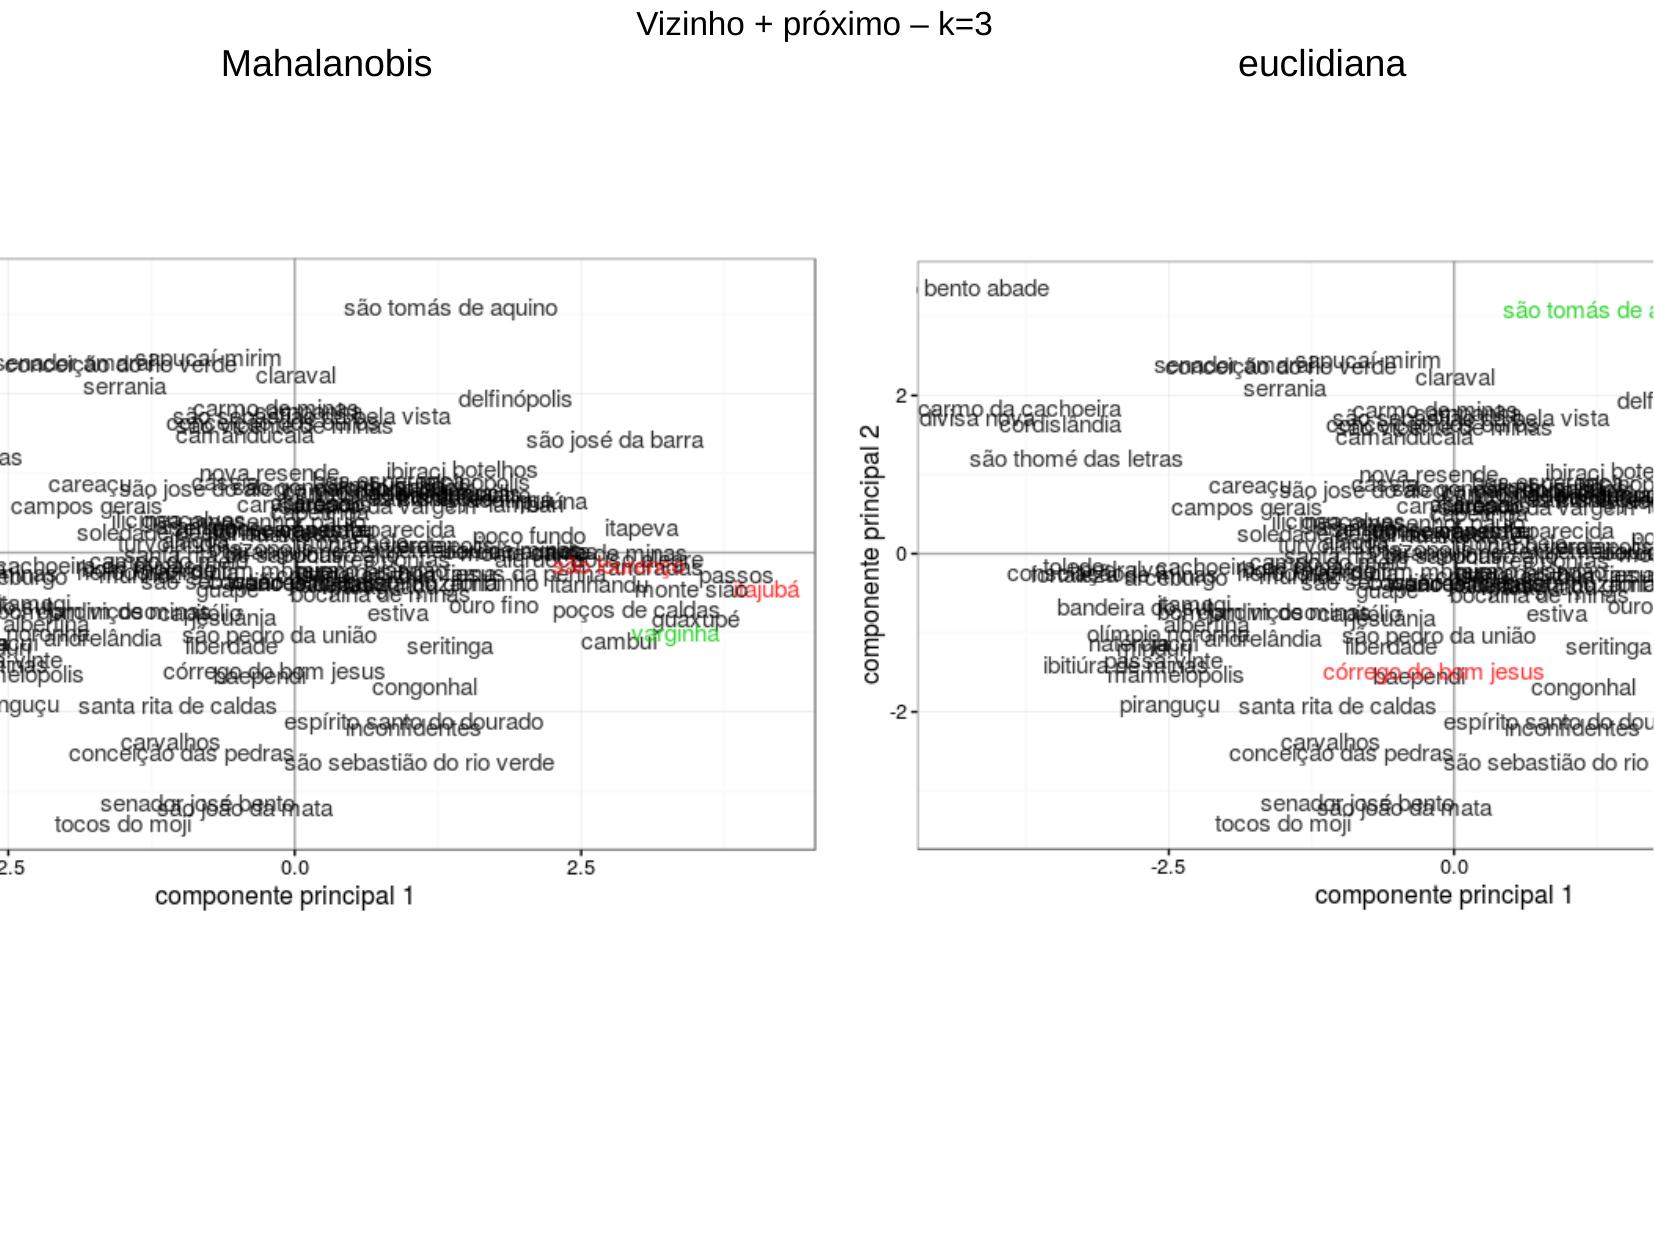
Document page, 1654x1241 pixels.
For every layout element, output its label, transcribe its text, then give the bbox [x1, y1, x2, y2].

title Vizinho + próximo – k=3 Mahalanobis euclidiana [70, 0, 1560, 130]
picture [843, 212, 1654, 921]
picture [0, 209, 828, 922]
